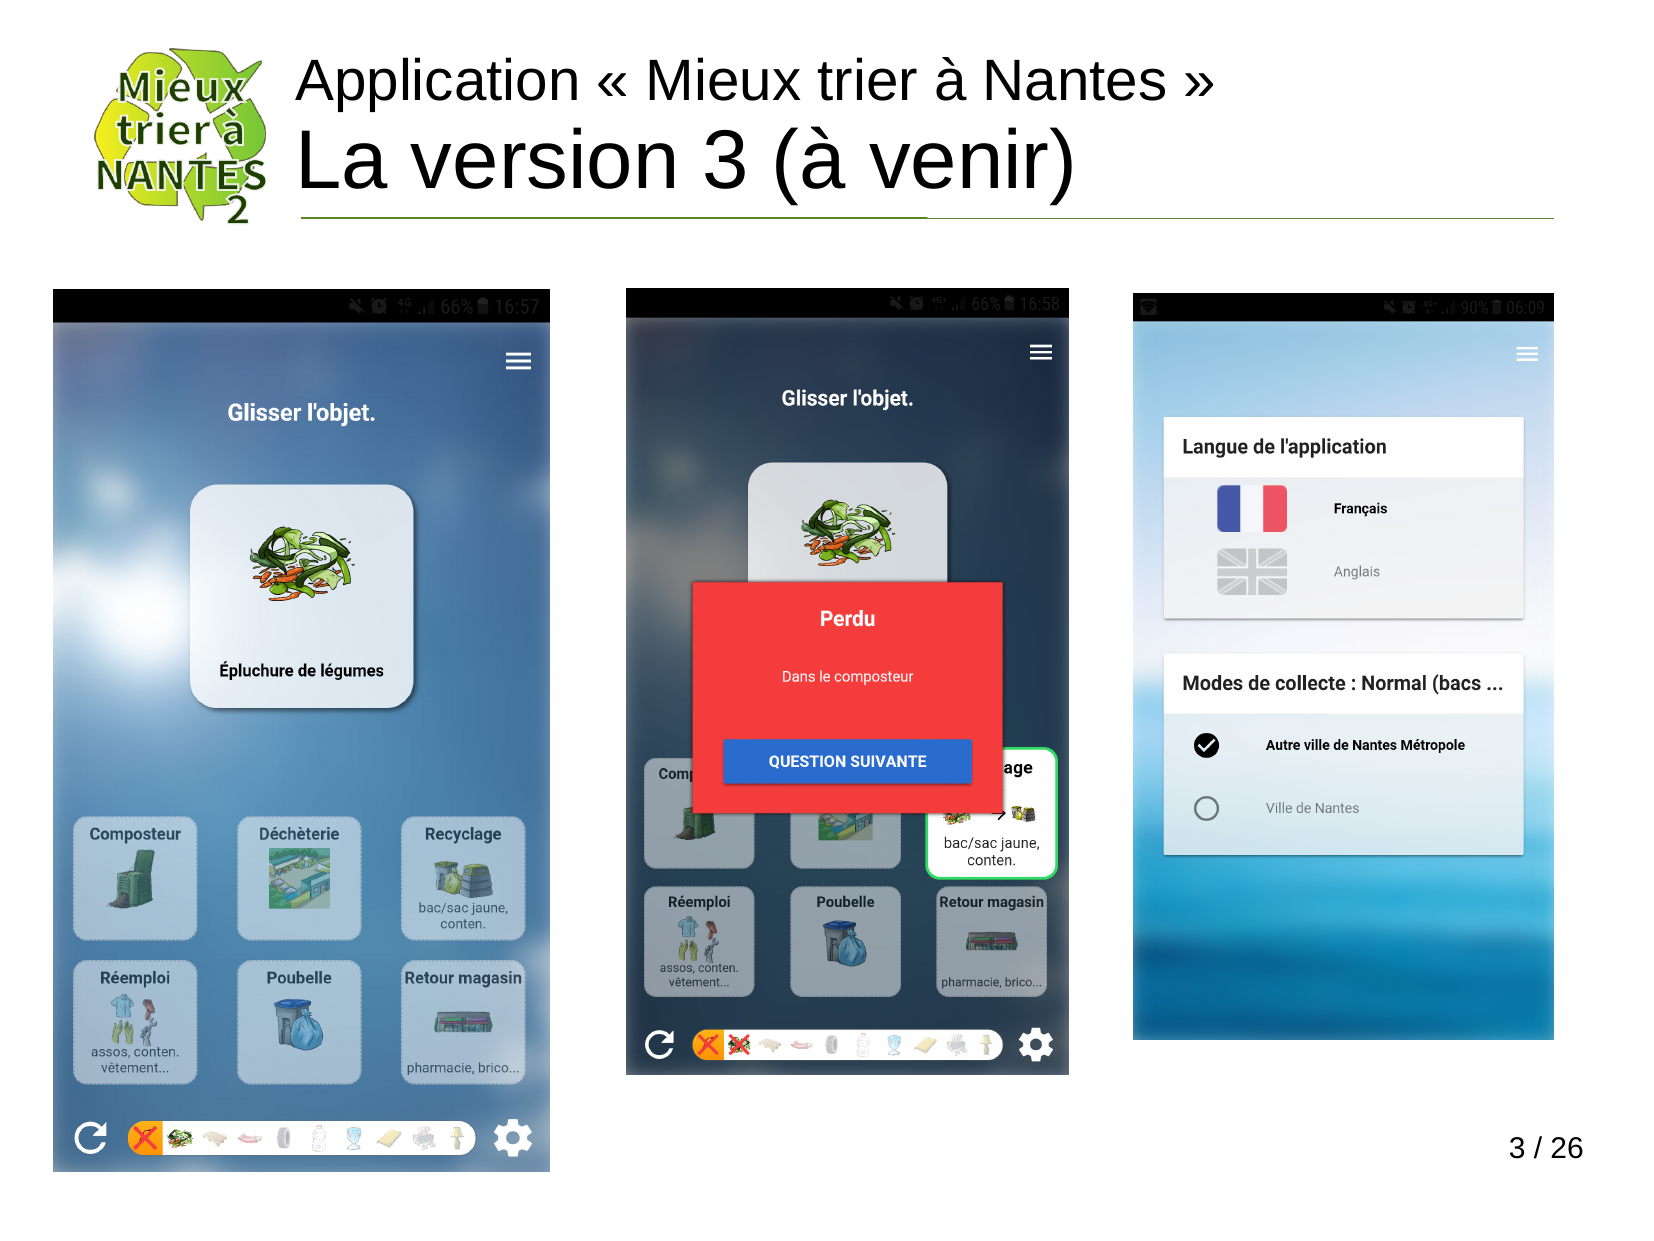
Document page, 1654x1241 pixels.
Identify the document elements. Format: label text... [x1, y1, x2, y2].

picture [626, 288, 1069, 1075]
picture [53, 289, 550, 1172]
text_box 3 / 26 [1494, 1121, 1599, 1193]
picture [1133, 293, 1554, 1040]
text_box Application « Mieux trier à Nantes » La version 3 (à venir) [295, 41, 1571, 215]
picture [94, 48, 272, 225]
